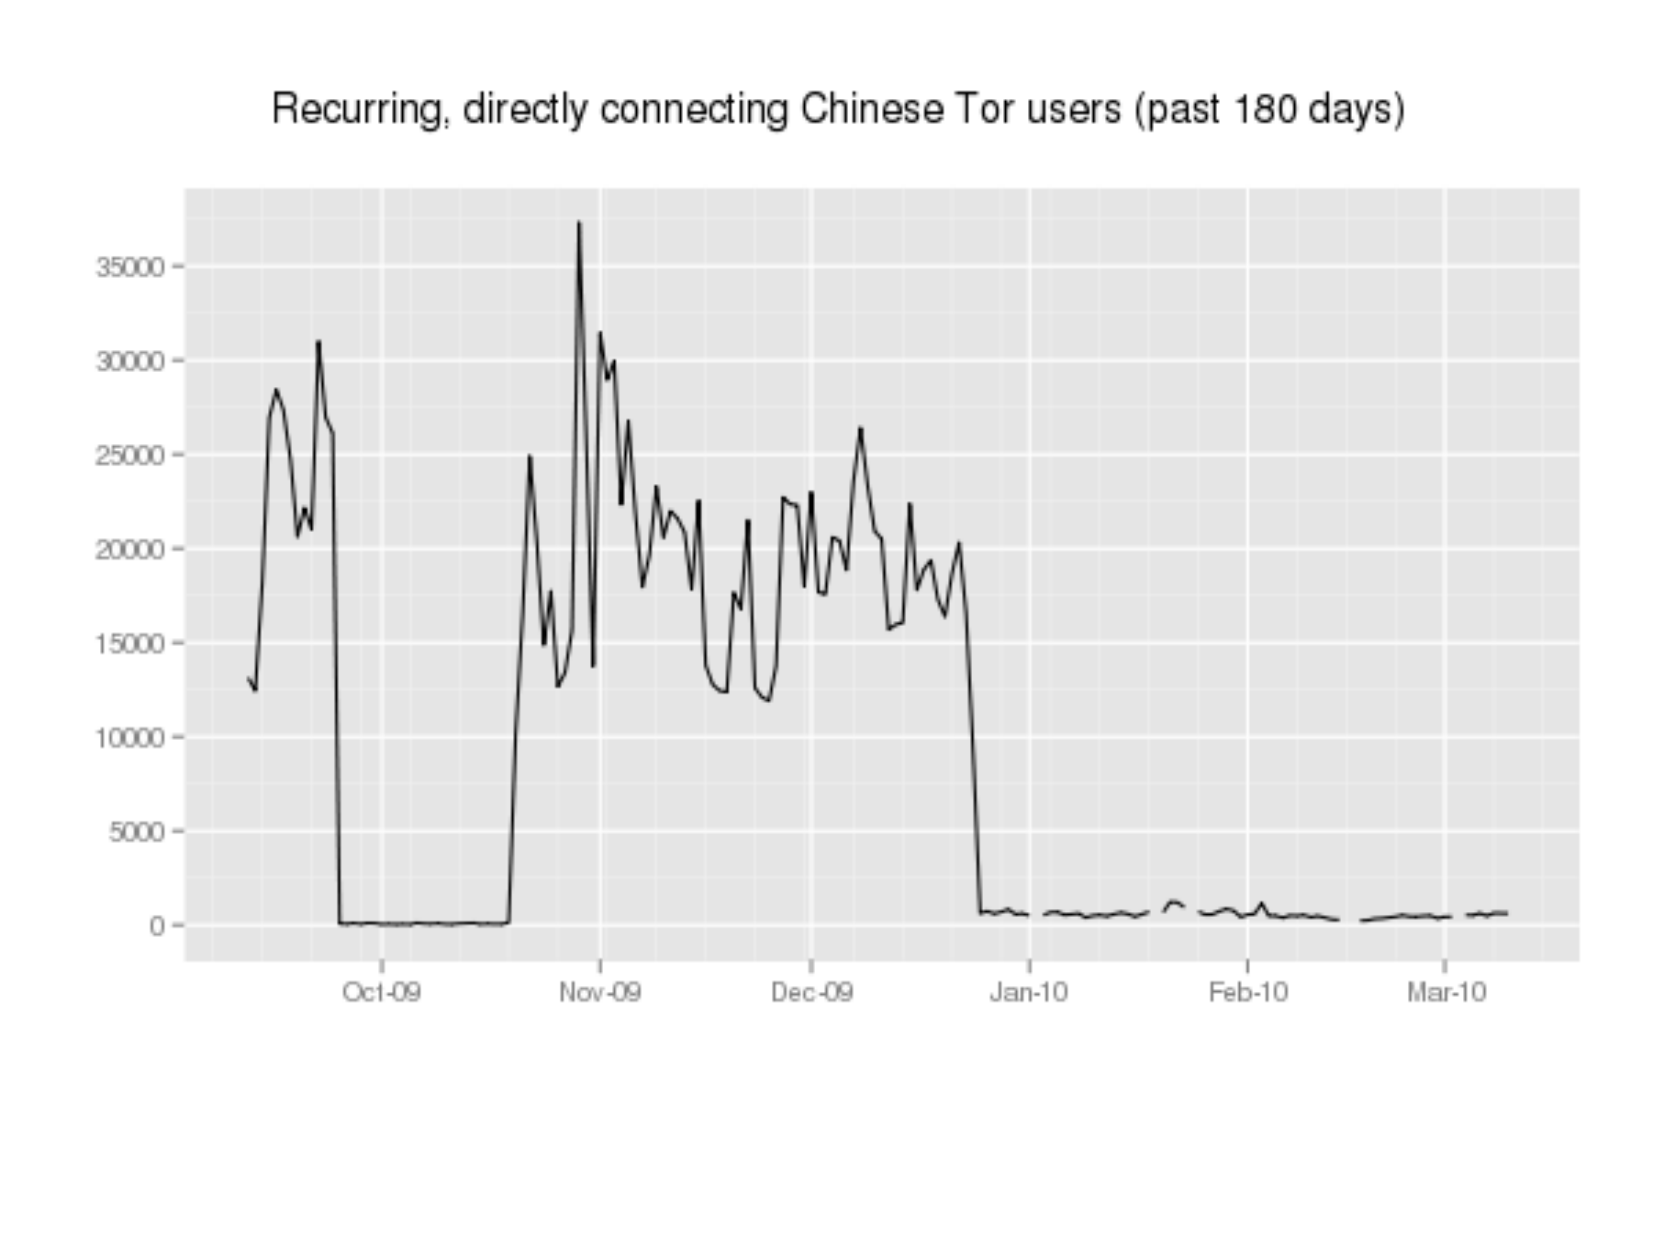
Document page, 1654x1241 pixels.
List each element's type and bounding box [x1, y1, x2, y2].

picture [33, 41, 1619, 1068]
